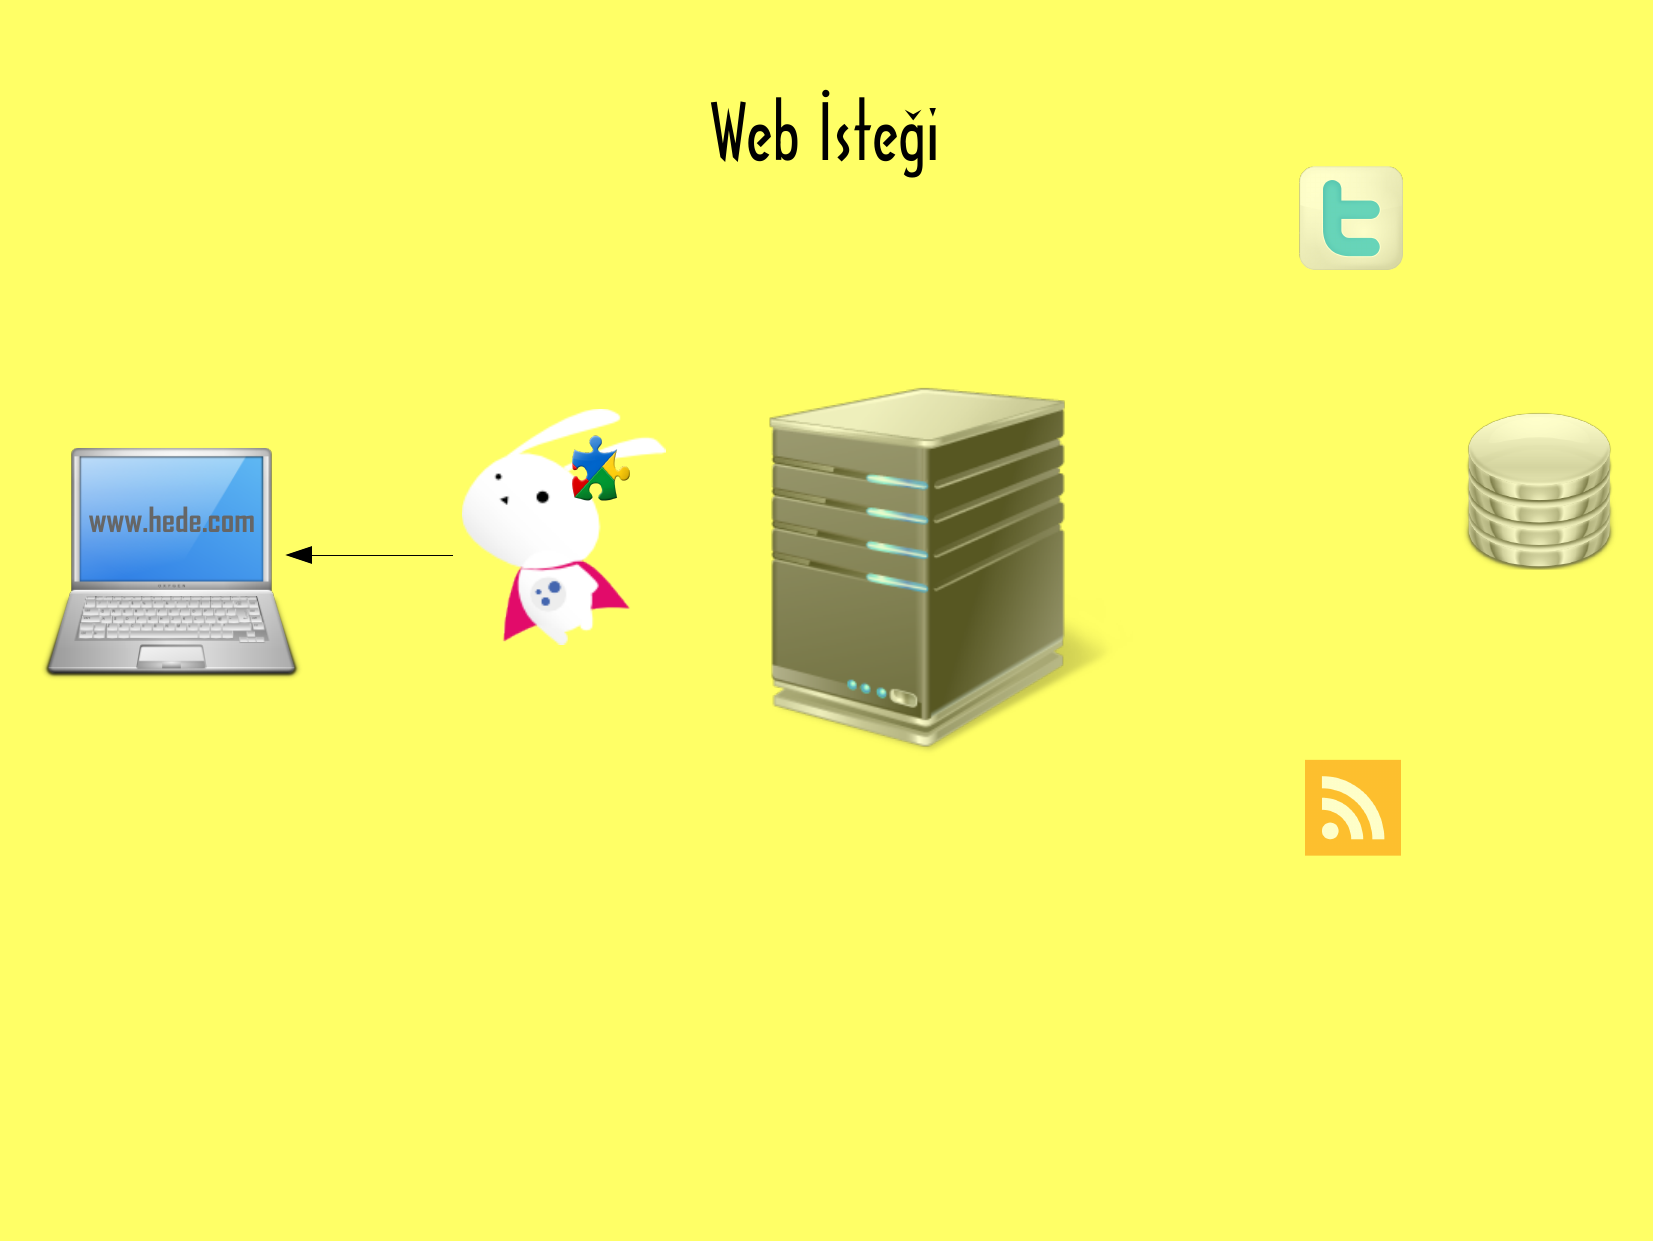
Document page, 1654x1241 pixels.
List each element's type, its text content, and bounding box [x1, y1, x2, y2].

text_box [1290, 157, 1412, 279]
picture [462, 409, 666, 646]
text_box [1305, 759, 1401, 856]
text_box www.hede.com [73, 491, 357, 568]
text_box [1458, 408, 1621, 571]
picture [38, 423, 305, 691]
text_box [736, 360, 1133, 756]
text_box Web İsteği [695, 90, 958, 186]
